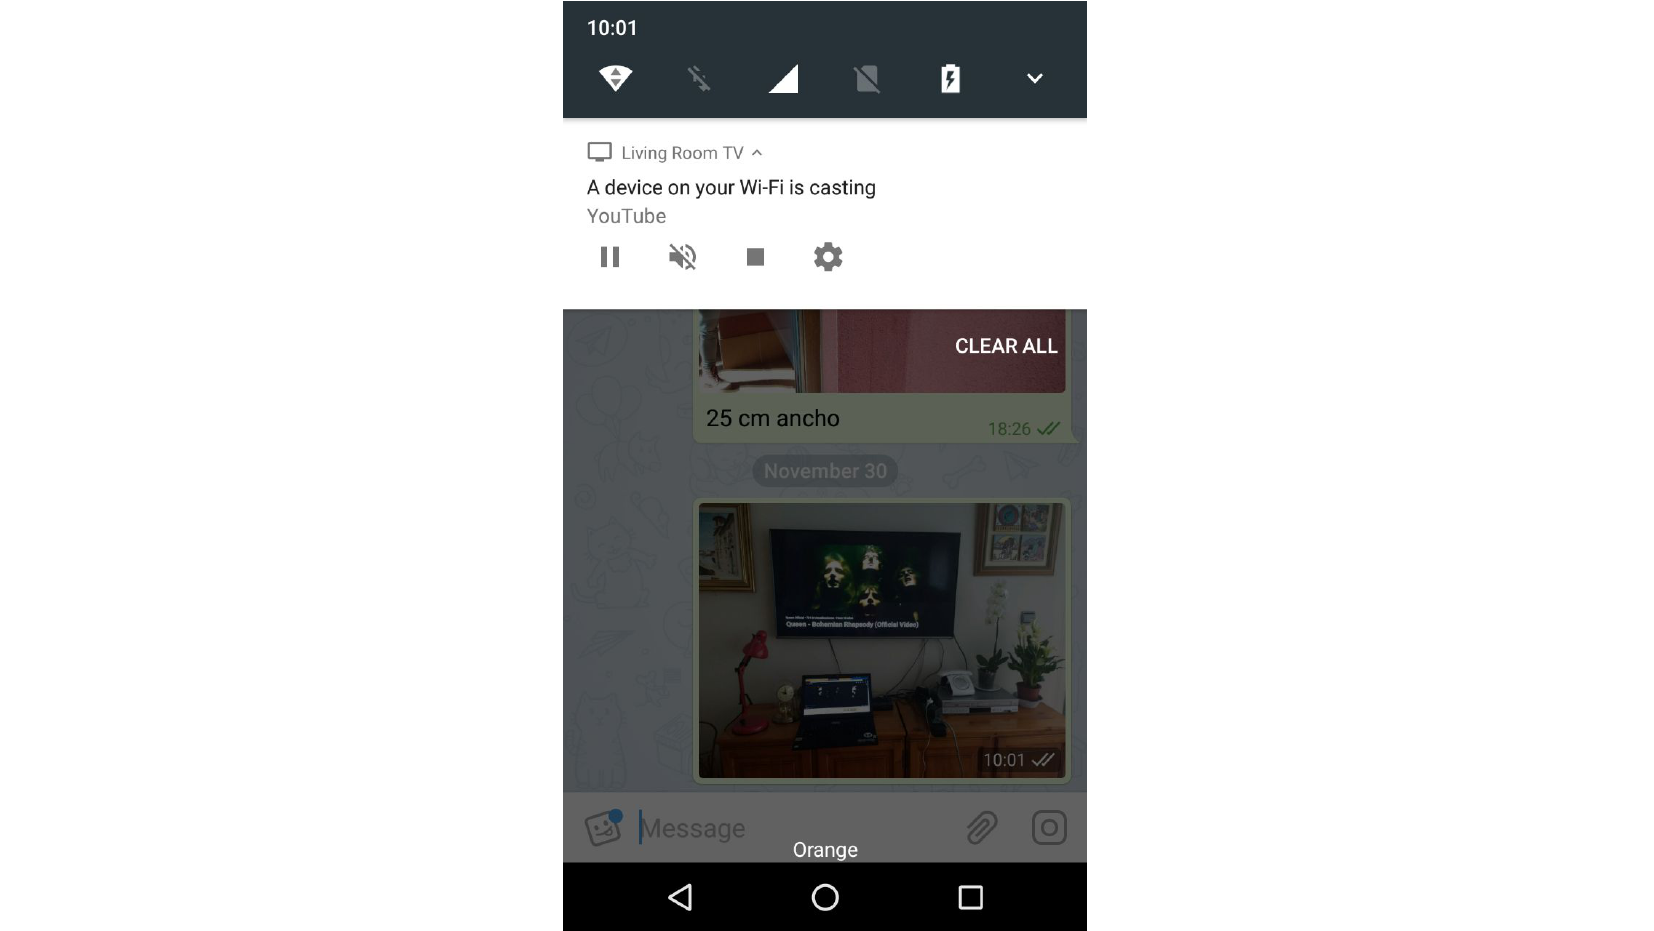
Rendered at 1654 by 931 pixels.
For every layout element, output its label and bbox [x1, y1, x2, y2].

picture [563, 1, 1087, 931]
